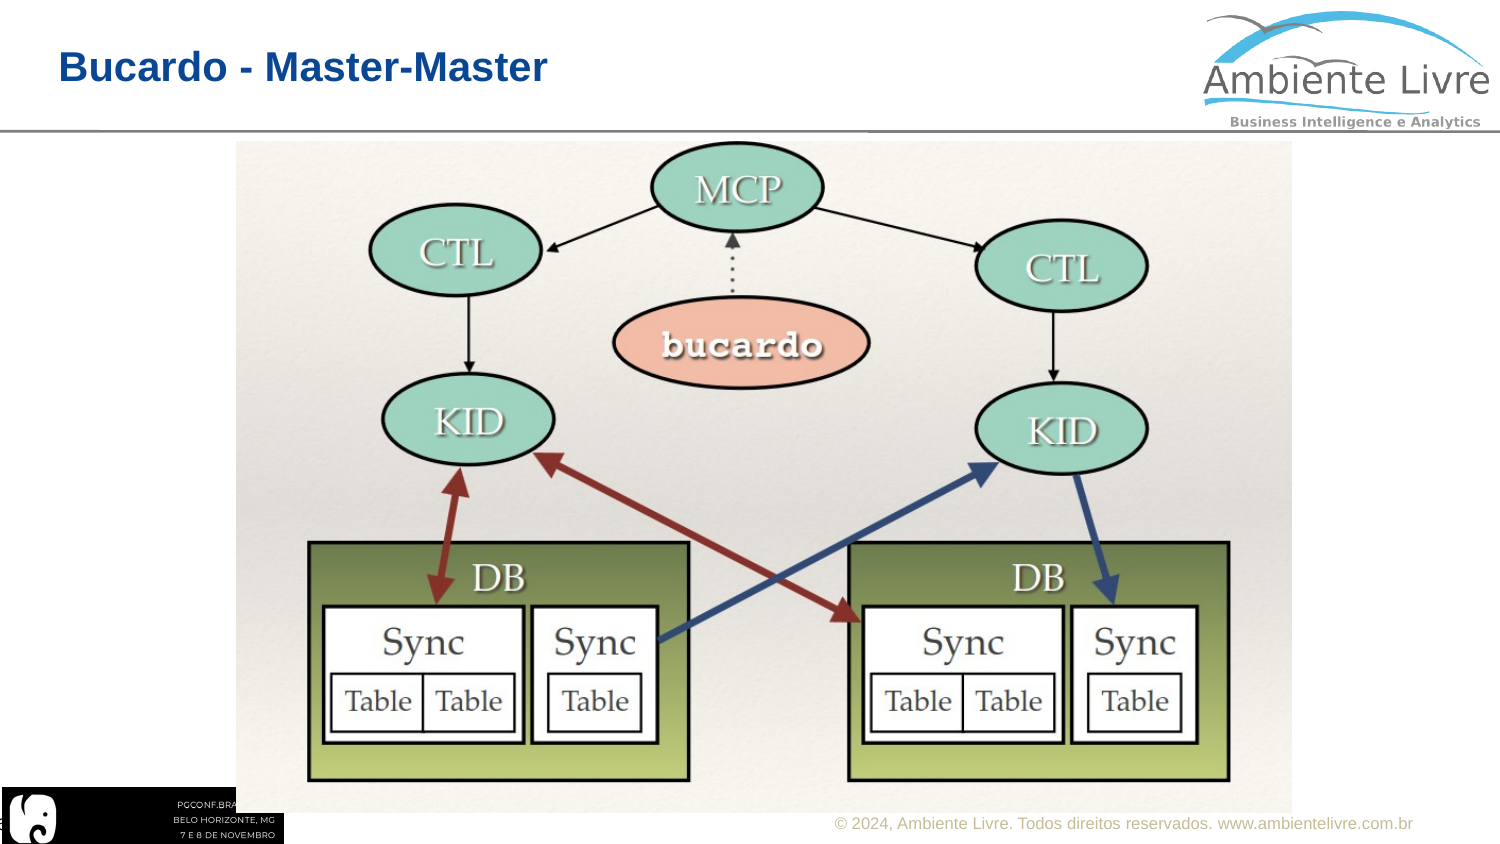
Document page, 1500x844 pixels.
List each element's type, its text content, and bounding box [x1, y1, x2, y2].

title Bucardo - Master-Master [43, 8, 1127, 129]
picture [1203, 11, 1489, 129]
picture [2, 141, 1313, 844]
